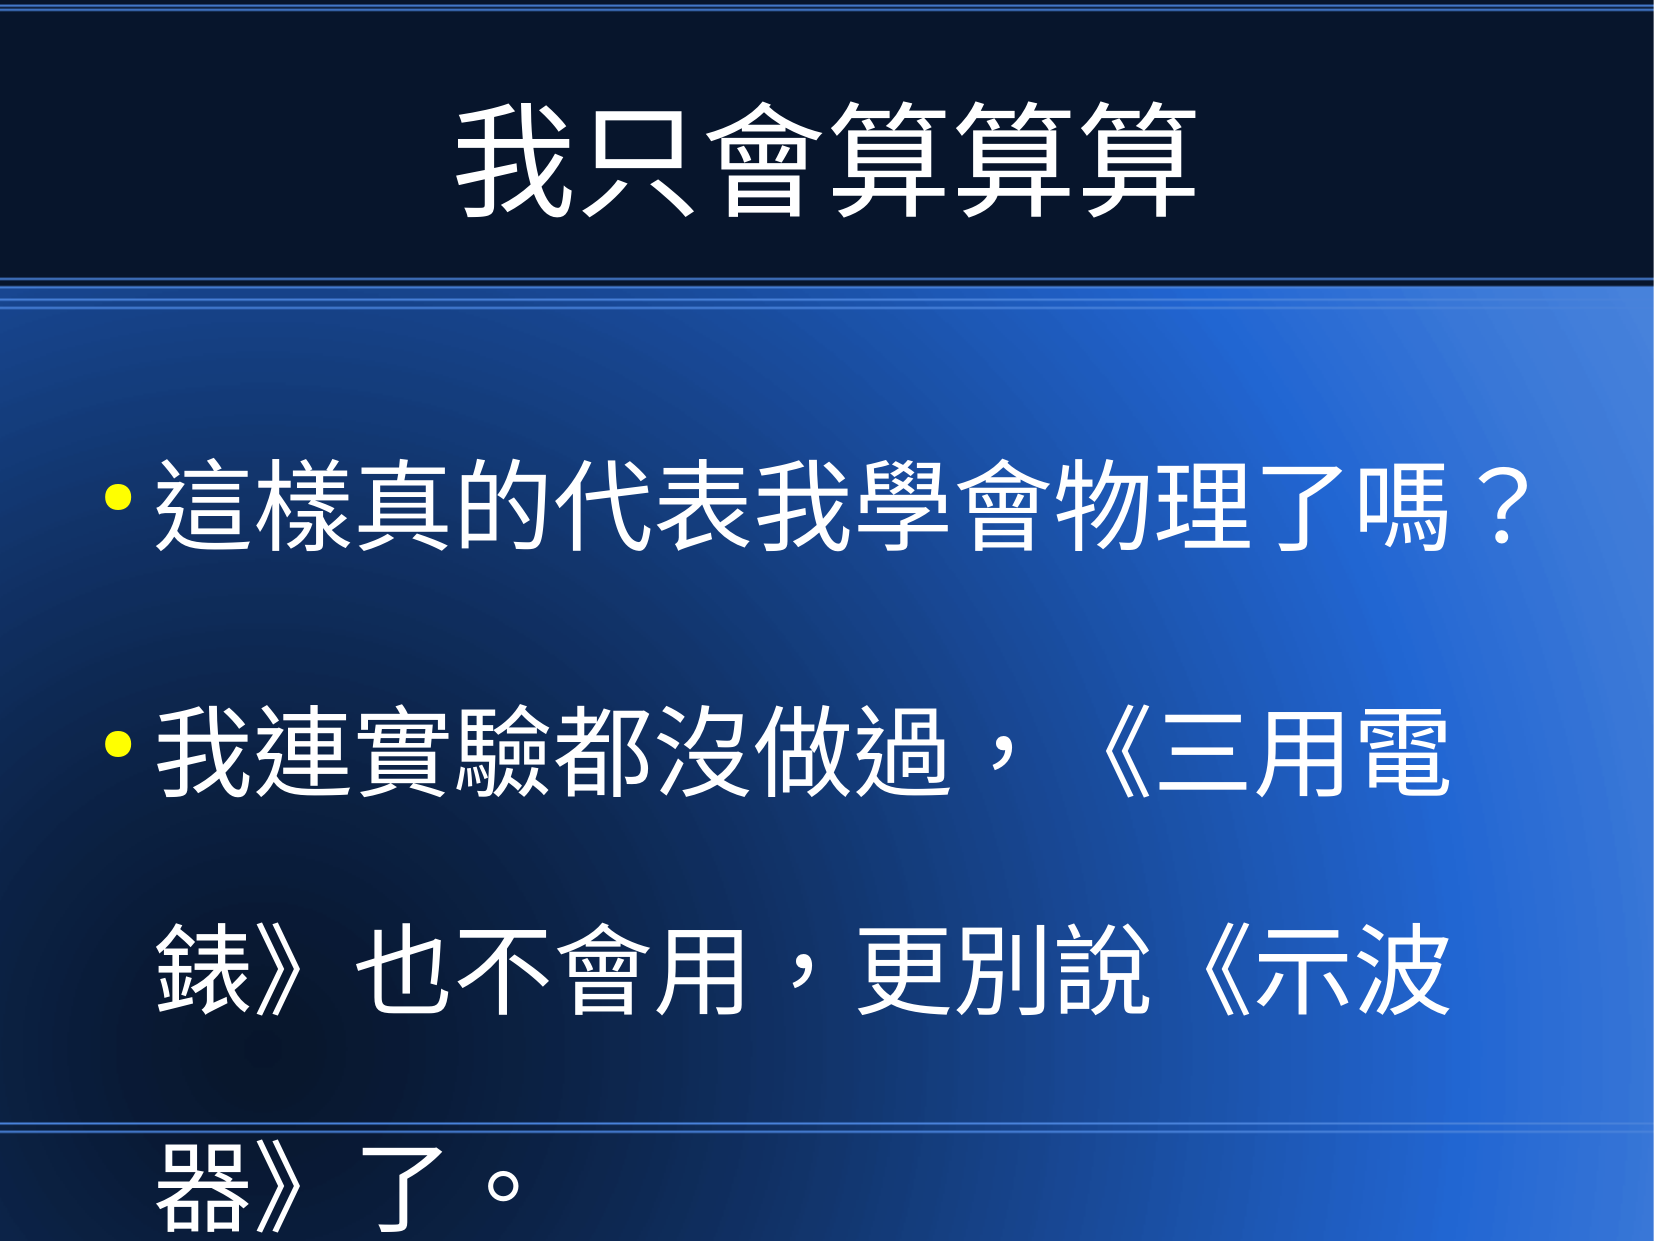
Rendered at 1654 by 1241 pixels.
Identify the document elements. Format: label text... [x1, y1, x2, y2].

list 這樣真的代表我學會物理了嗎？ 我連實驗都沒做過，《三用電錶》也不會用，更別說《示波器》了。 [82, 355, 1571, 1241]
title 我只會算算算 [82, 49, 1571, 257]
picture [0, 0, 1654, 1241]
